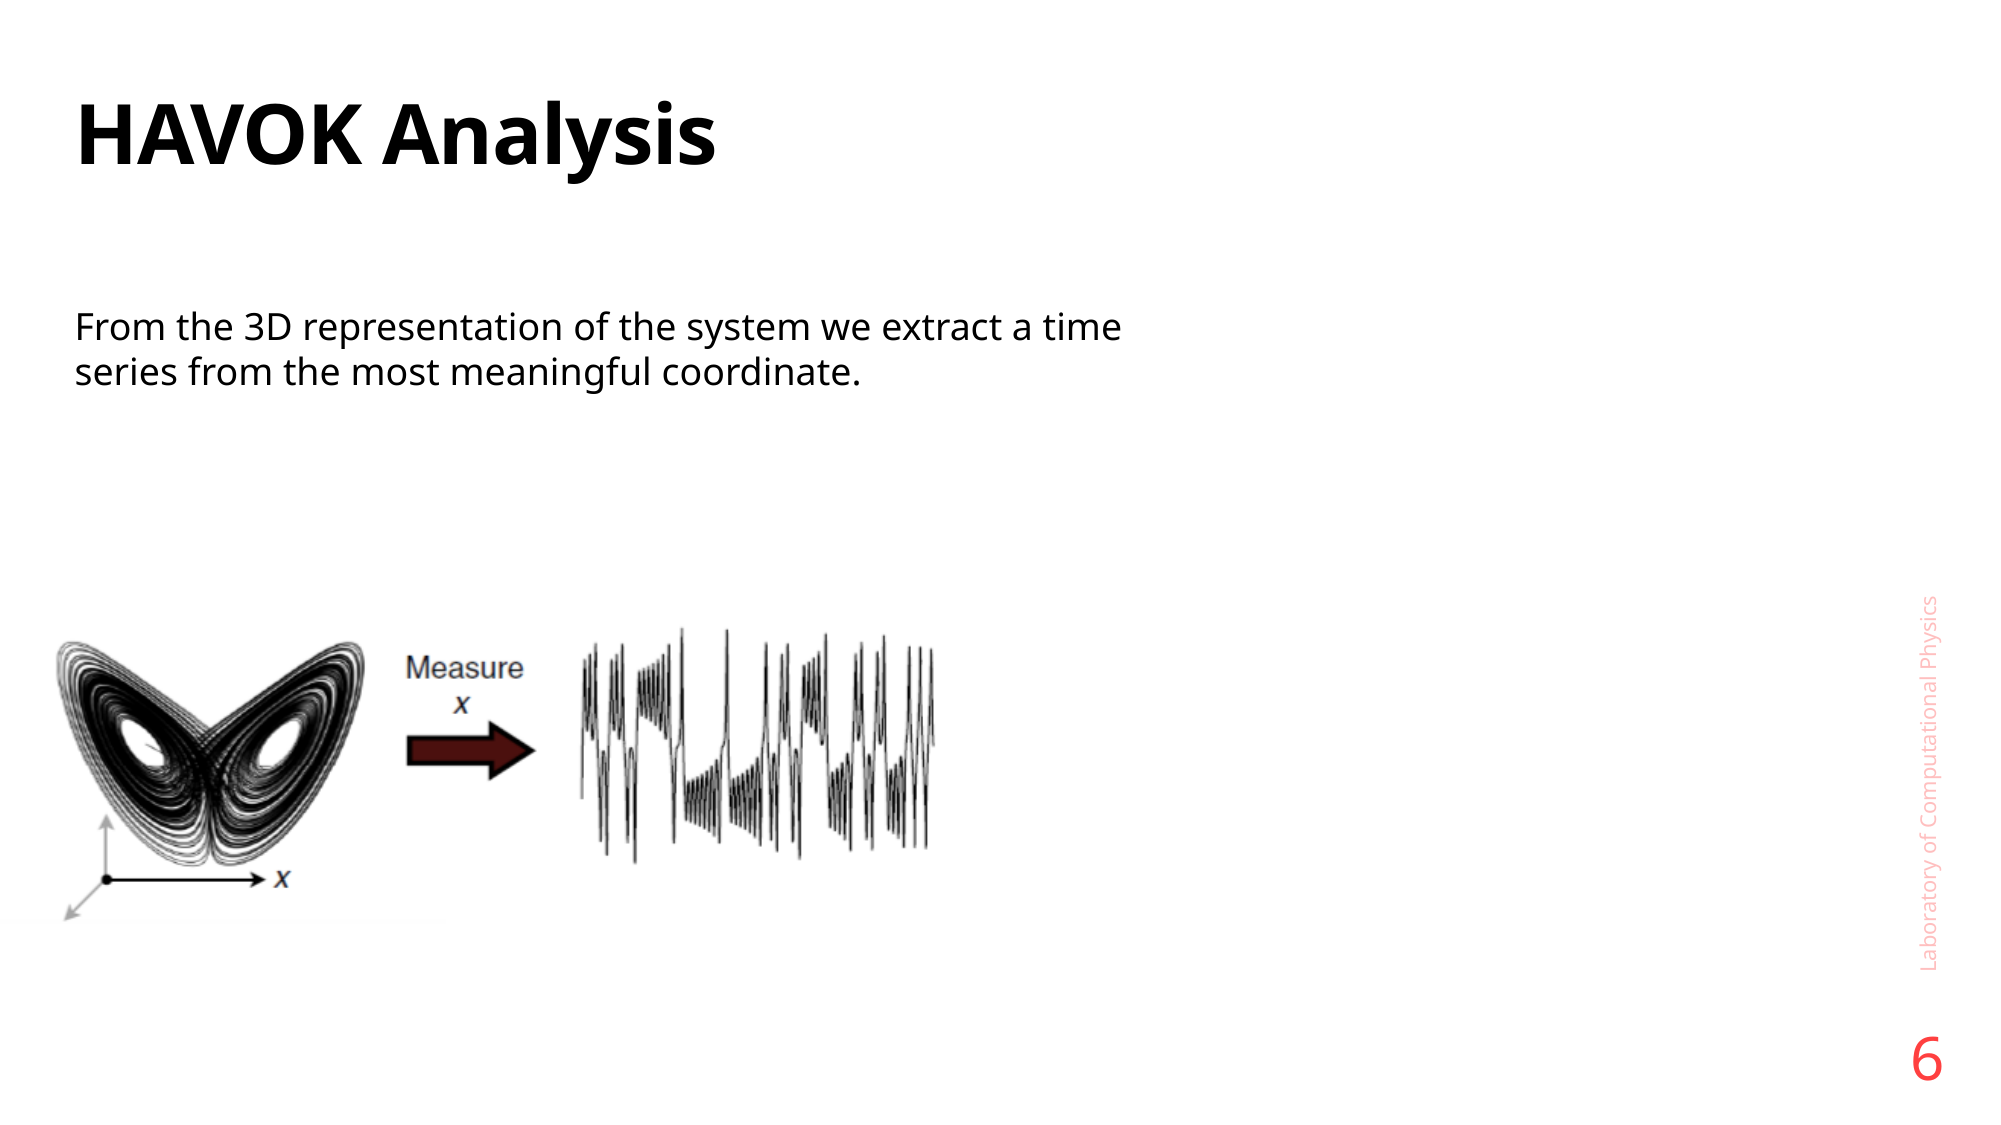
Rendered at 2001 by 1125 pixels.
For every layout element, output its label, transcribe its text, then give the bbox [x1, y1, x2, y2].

footer Laboratory of Computational Physics [1897, 400, 1958, 988]
slide_number 6 [1852, 1012, 2000, 1110]
picture [0, 575, 963, 943]
title HAVOK Analysis [59, 42, 1650, 191]
text_box From the 3D representation of the system we extract a time series from the most meaningful coordinate. [59, 295, 1144, 402]
